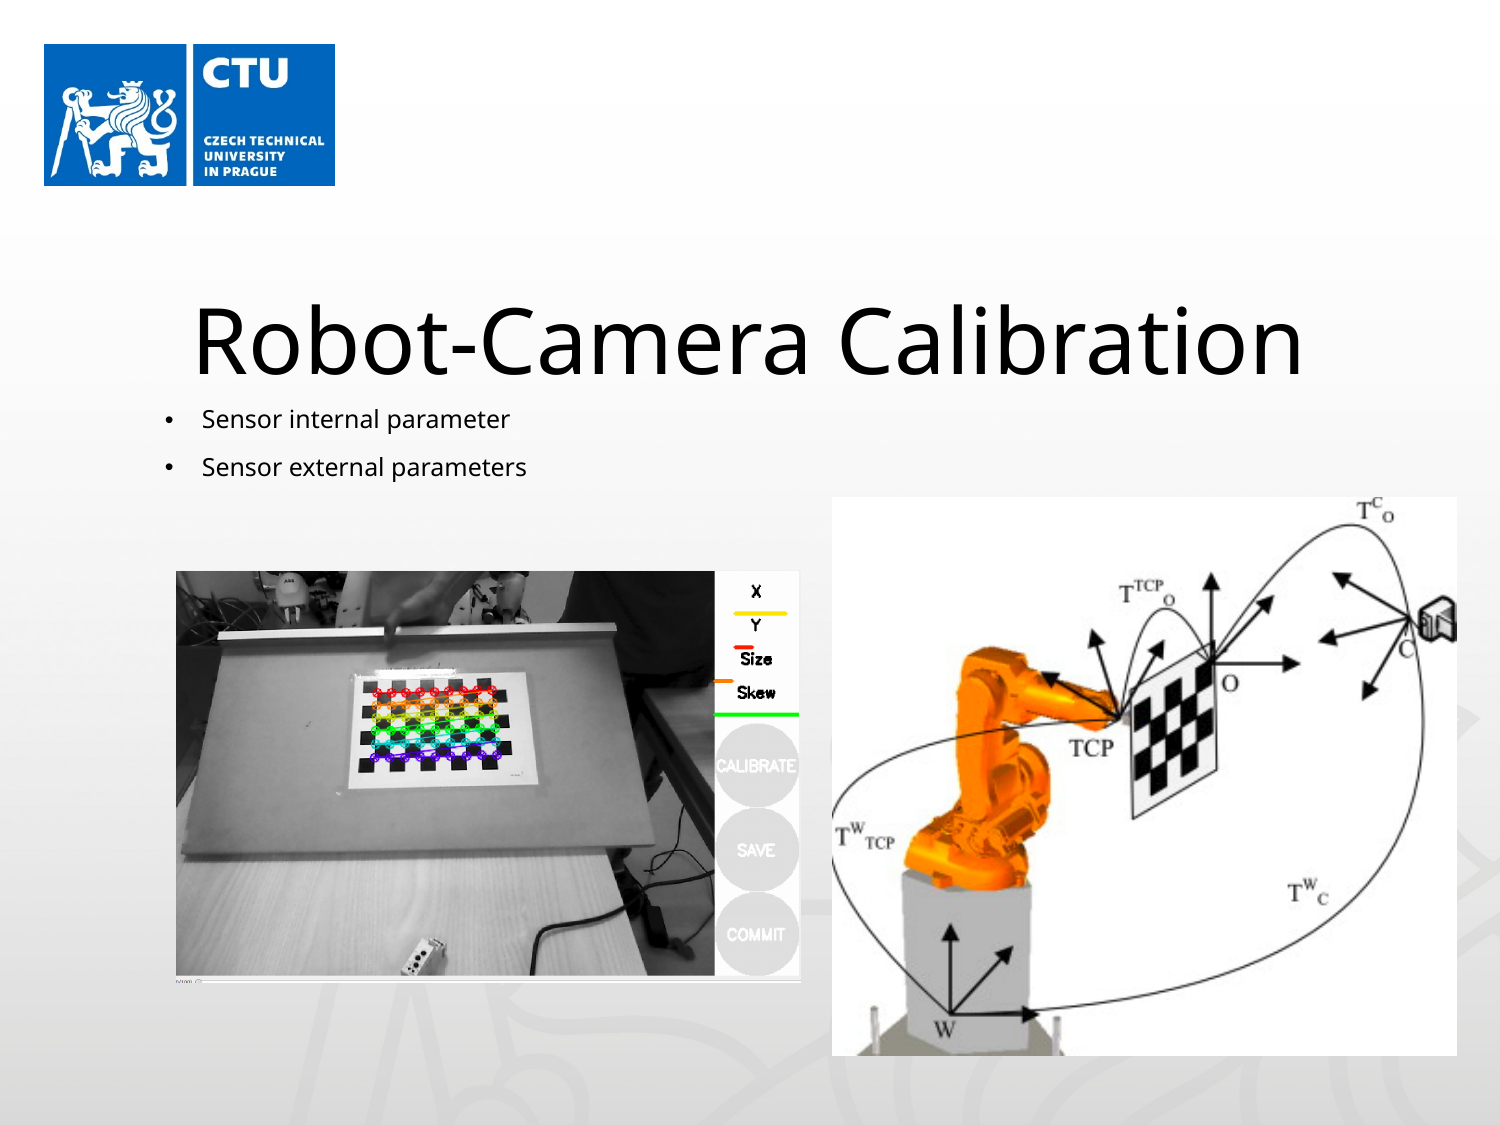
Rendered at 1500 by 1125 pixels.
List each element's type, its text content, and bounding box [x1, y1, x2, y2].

title Robot-Camera Calibration [177, 236, 1456, 454]
list Sensor internal parameter Sensor external parameters [150, 399, 774, 691]
picture [0, 0, 1500, 1125]
